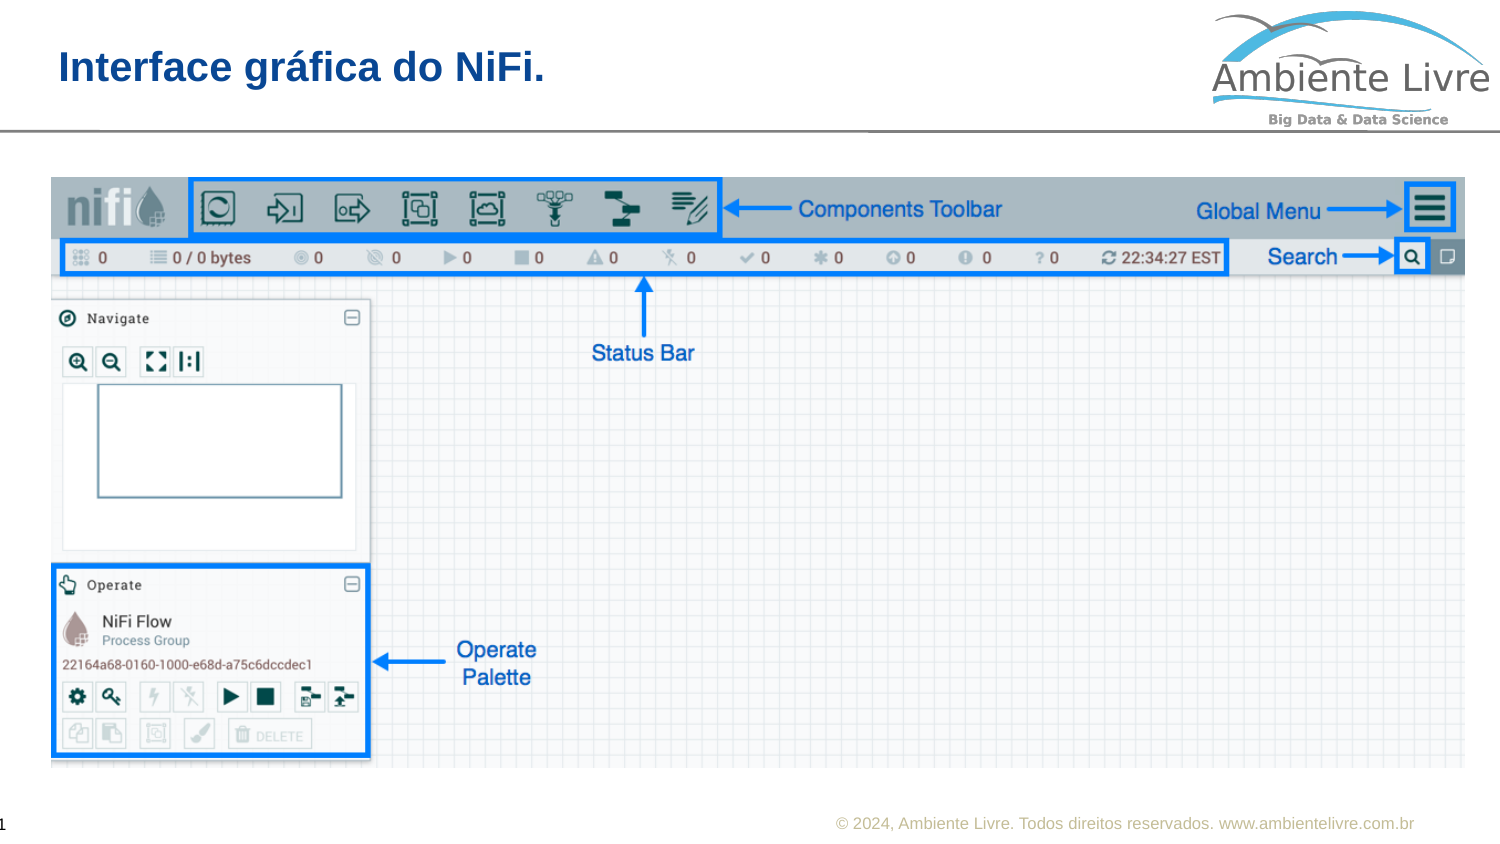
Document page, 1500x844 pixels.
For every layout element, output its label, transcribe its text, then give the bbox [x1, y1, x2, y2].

picture [51, 177, 1465, 768]
picture [1212, 11, 1489, 127]
title Interface gráfica do NiFi. [43, 8, 1127, 129]
